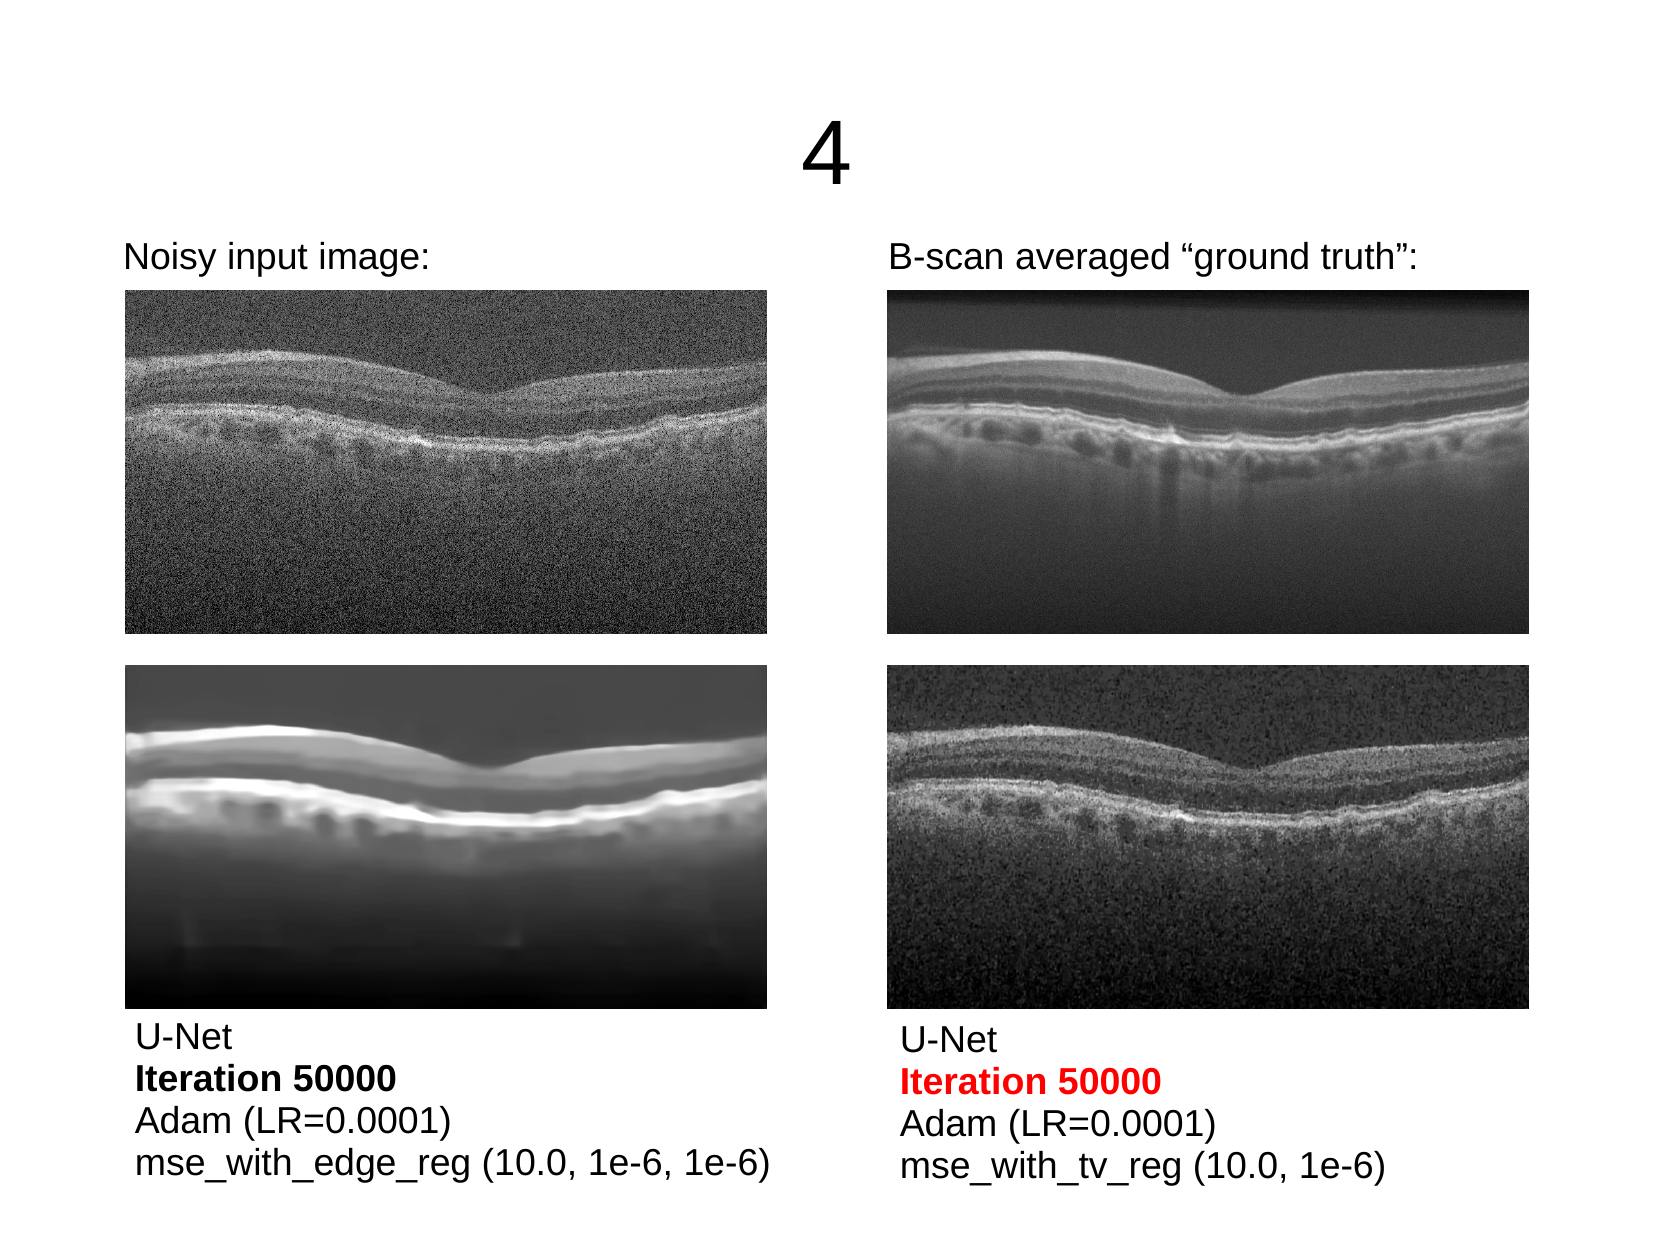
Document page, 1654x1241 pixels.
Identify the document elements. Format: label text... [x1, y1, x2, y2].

text_box B-scan averaged “ground truth”: [873, 228, 1434, 286]
text_box Noisy input image: [108, 227, 446, 285]
picture [887, 665, 1529, 1009]
picture [125, 665, 767, 1009]
text_box U-Net Iteration 50000 Adam (LR=0.0001) mse_with_tv_reg (10.0, 1e-6) [885, 1011, 1402, 1195]
picture [887, 290, 1529, 634]
title 4 [82, 49, 1571, 257]
text_box U-Net Iteration 50000 Adam (LR=0.0001) mse_with_edge_reg (10.0, 1e-6, 1e-6) [120, 1008, 786, 1192]
picture [125, 290, 767, 634]
